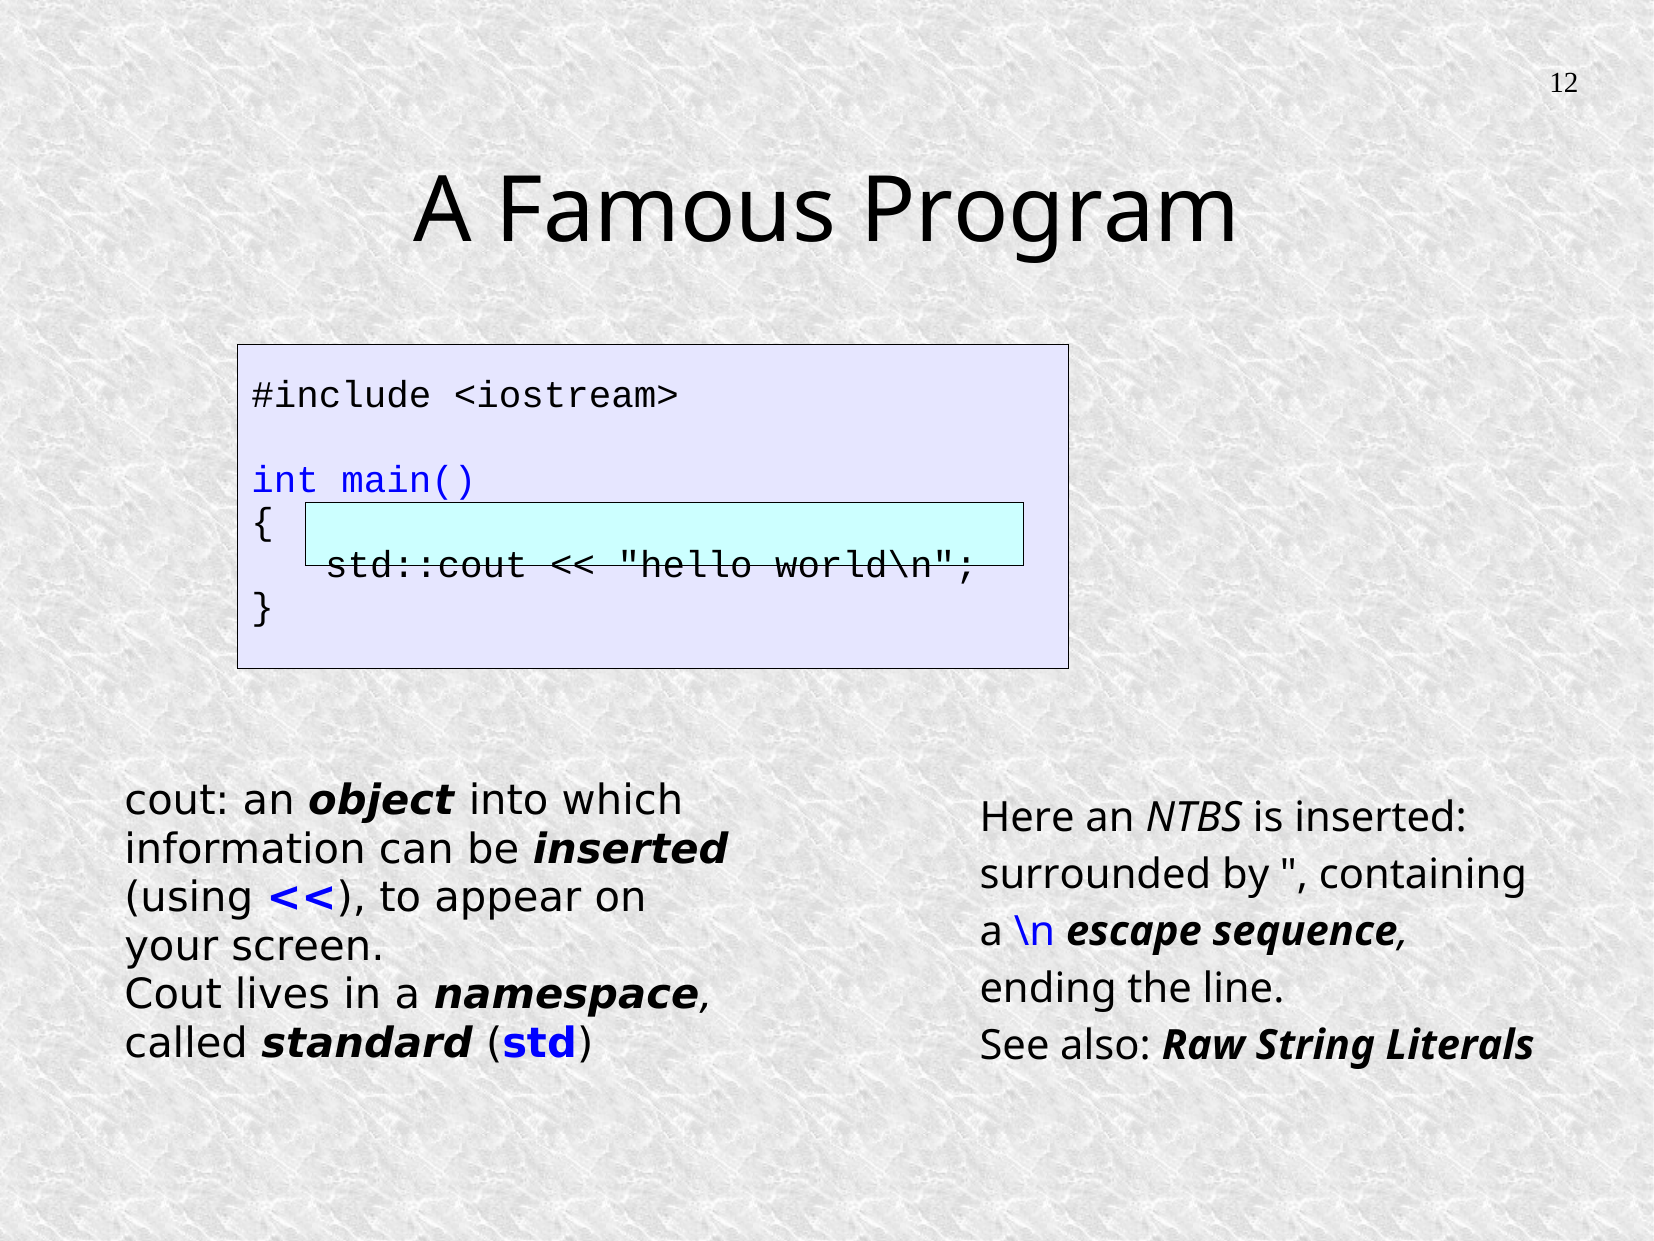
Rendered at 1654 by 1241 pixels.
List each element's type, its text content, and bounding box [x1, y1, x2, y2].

text_box cout: an object into which information can be inserted (using <<), to appear on your screen. Cout lives in a namespace, called standard (std) [124, 776, 730, 1223]
text_box [237, 344, 1069, 669]
title A Famous Program [121, 102, 1534, 310]
picture [0, 0, 1654, 1241]
text_box Here an NTBS is inserted: surrounded by ", containing a \n escape sequence, ending the line. See also: Raw String Literals [979, 787, 1632, 1106]
text_box #include <iostream> int main() { std::cout << "hello world\n"; } [251, 376, 1200, 870]
